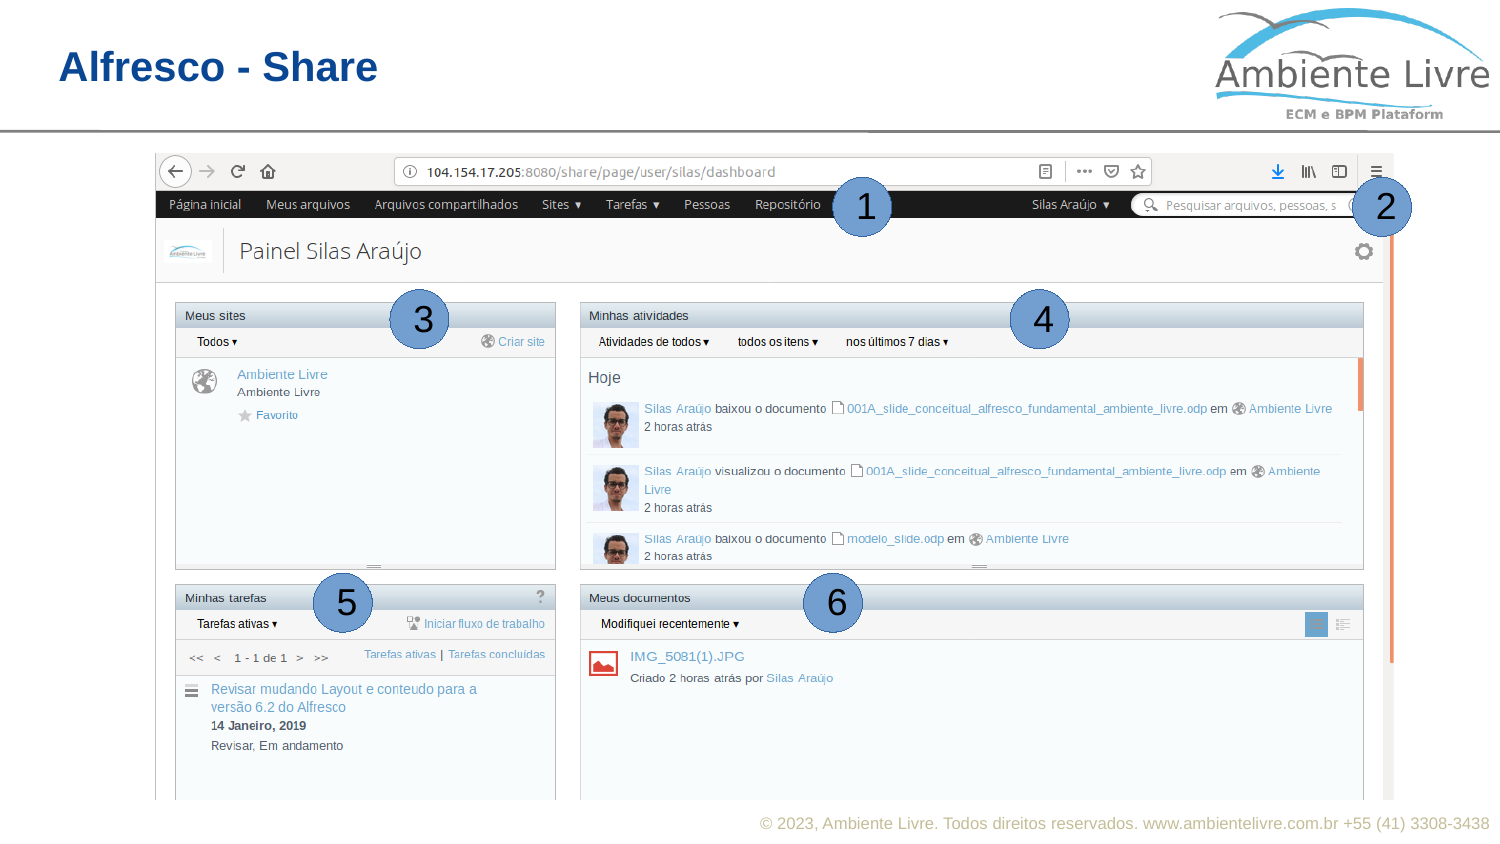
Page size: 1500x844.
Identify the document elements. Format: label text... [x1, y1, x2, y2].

text_box 5 [313, 573, 373, 633]
text_box 4 [1010, 289, 1070, 349]
text_box 3 [389, 289, 449, 349]
title Alfresco - Share [43, 8, 1127, 129]
picture [155, 153, 1394, 800]
text_box 2 [1352, 177, 1412, 237]
text_box 6 [803, 573, 863, 633]
text_box 1 [832, 177, 892, 237]
picture [1215, 8, 1489, 119]
